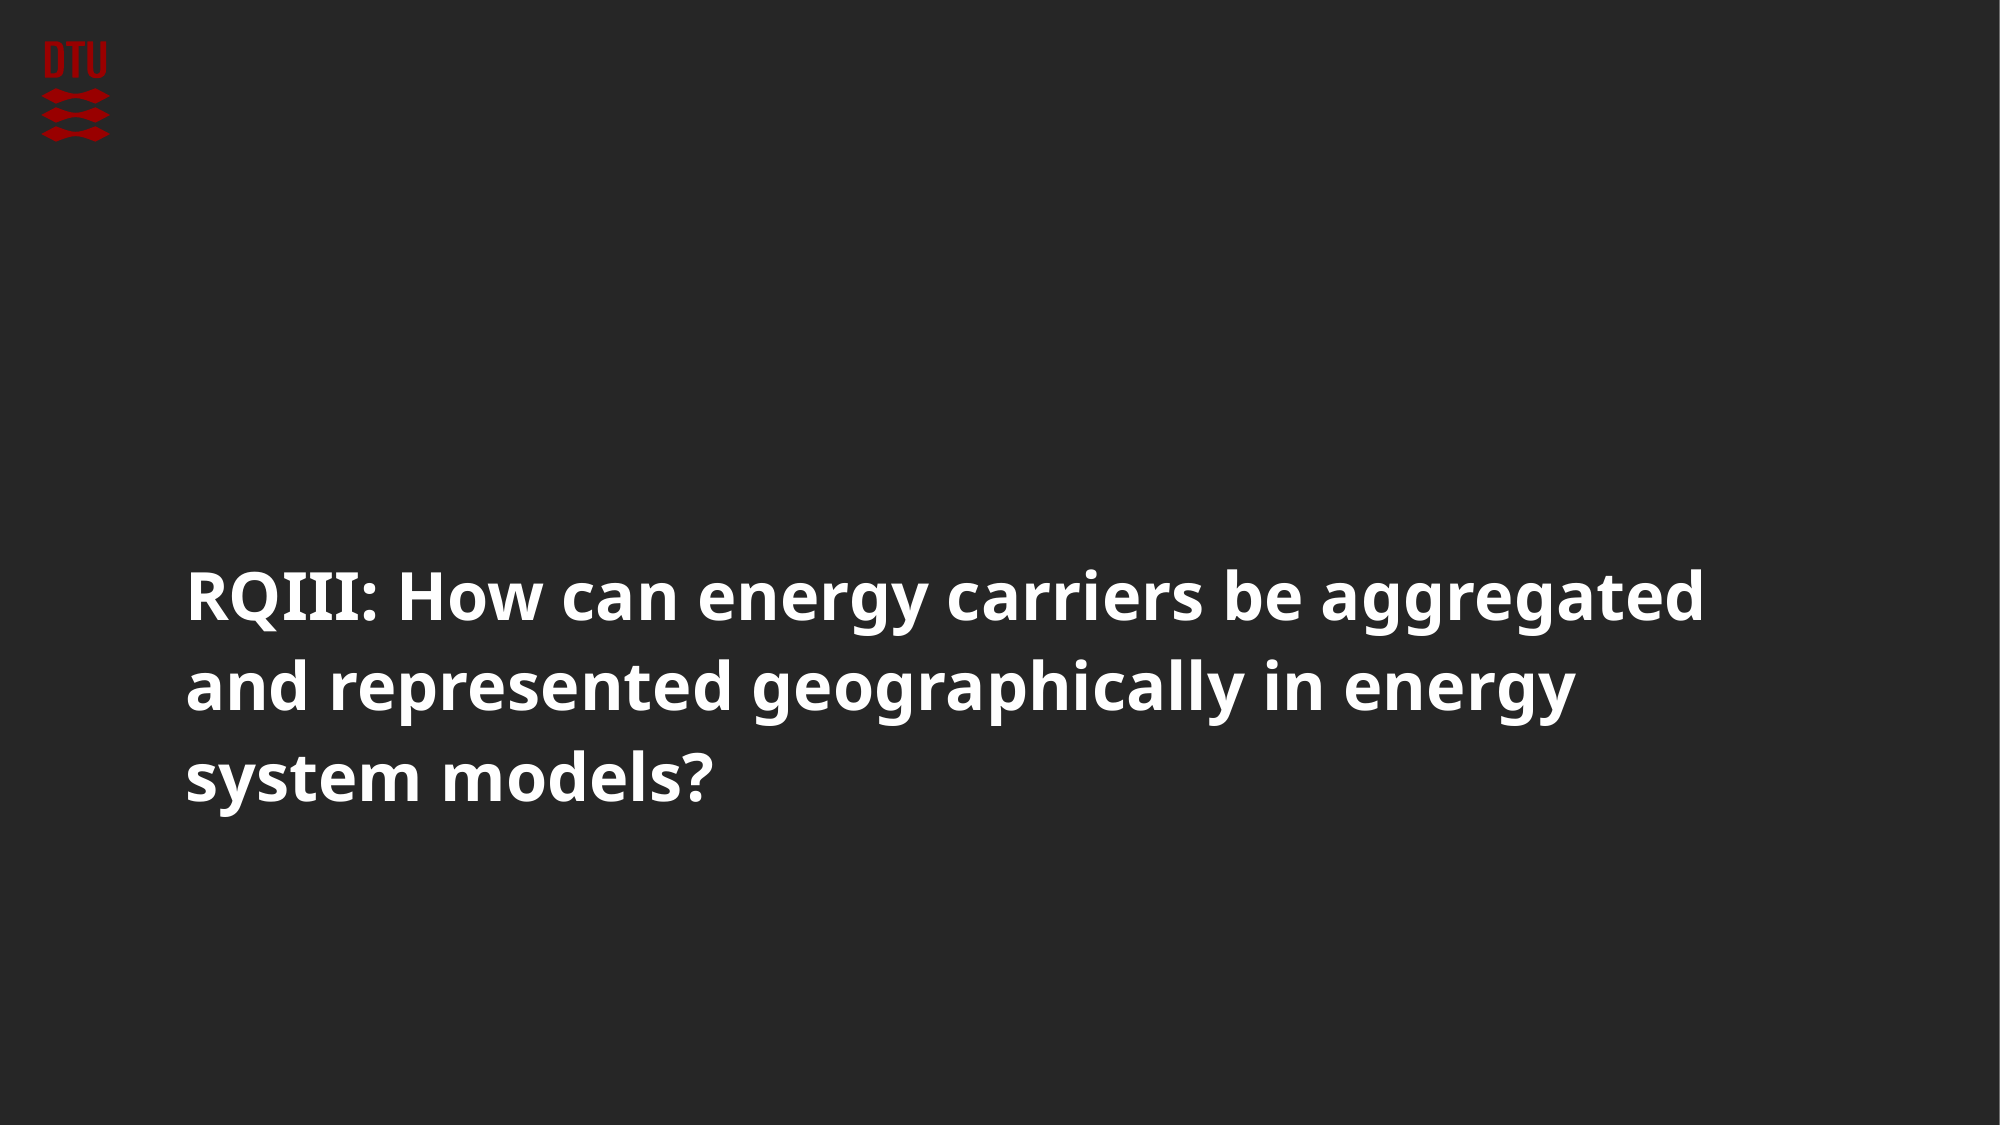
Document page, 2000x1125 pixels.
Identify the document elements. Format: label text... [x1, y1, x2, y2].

subtitle RQIII: How can energy carriers be aggregated and represented geographically in energy system models? [185, 548, 1713, 822]
